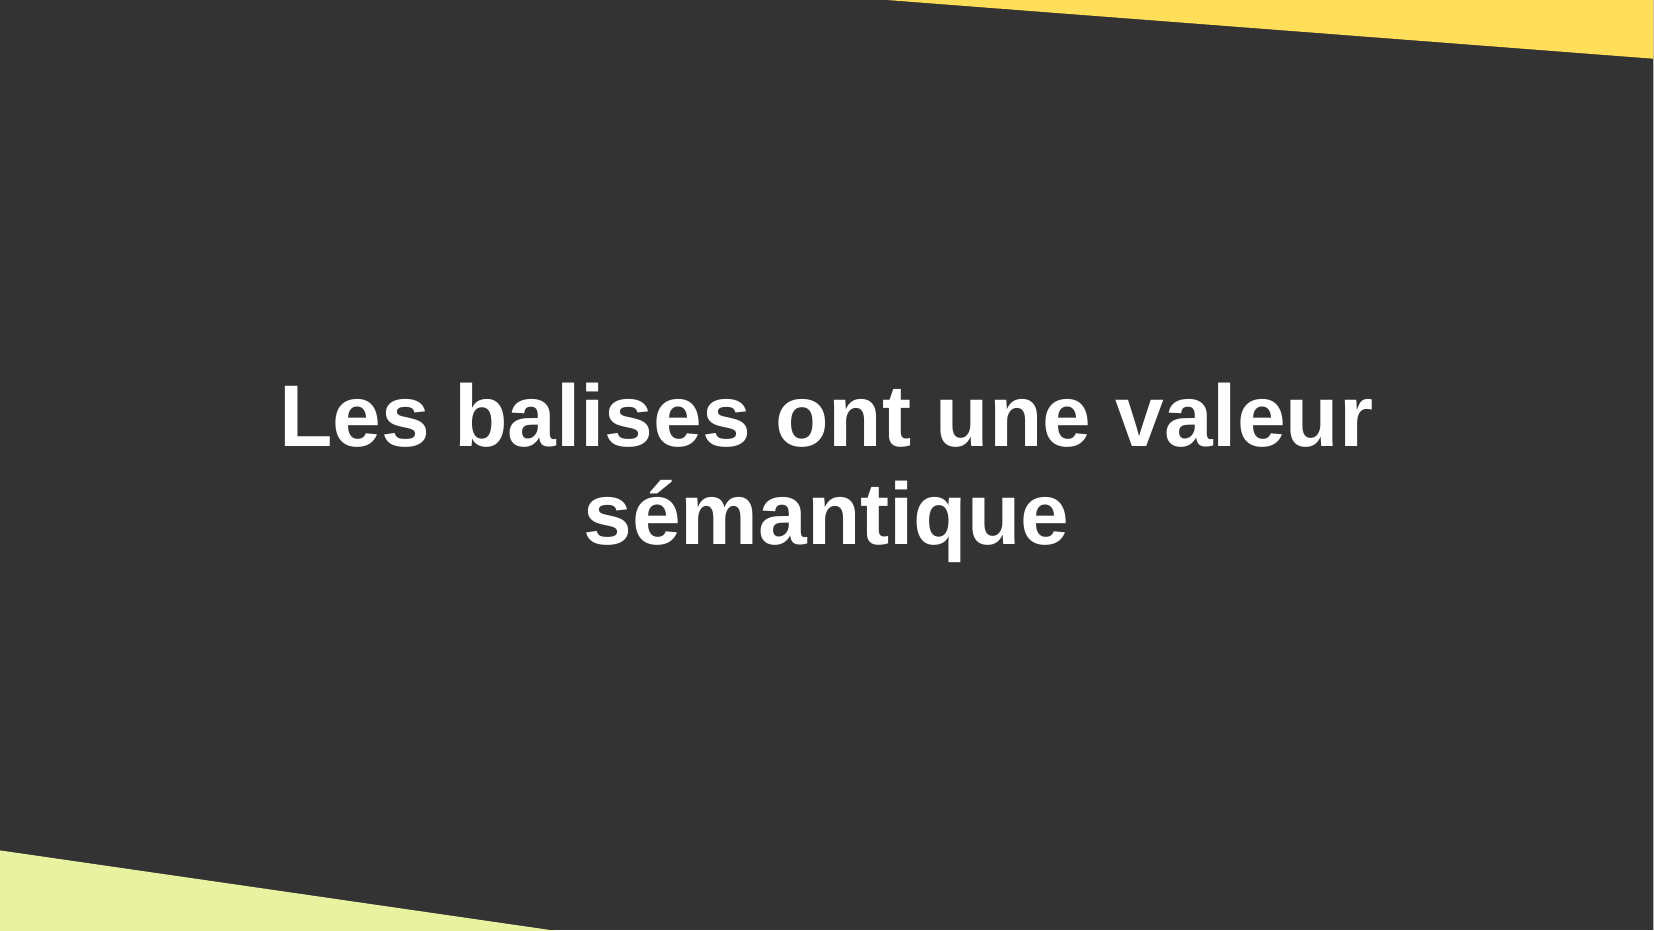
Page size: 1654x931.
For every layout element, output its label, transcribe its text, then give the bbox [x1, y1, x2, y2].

text_box [0, 850, 558, 931]
title Les balises ont une valeur sémantique [31, 367, 1622, 563]
text_box [886, 0, 1654, 59]
